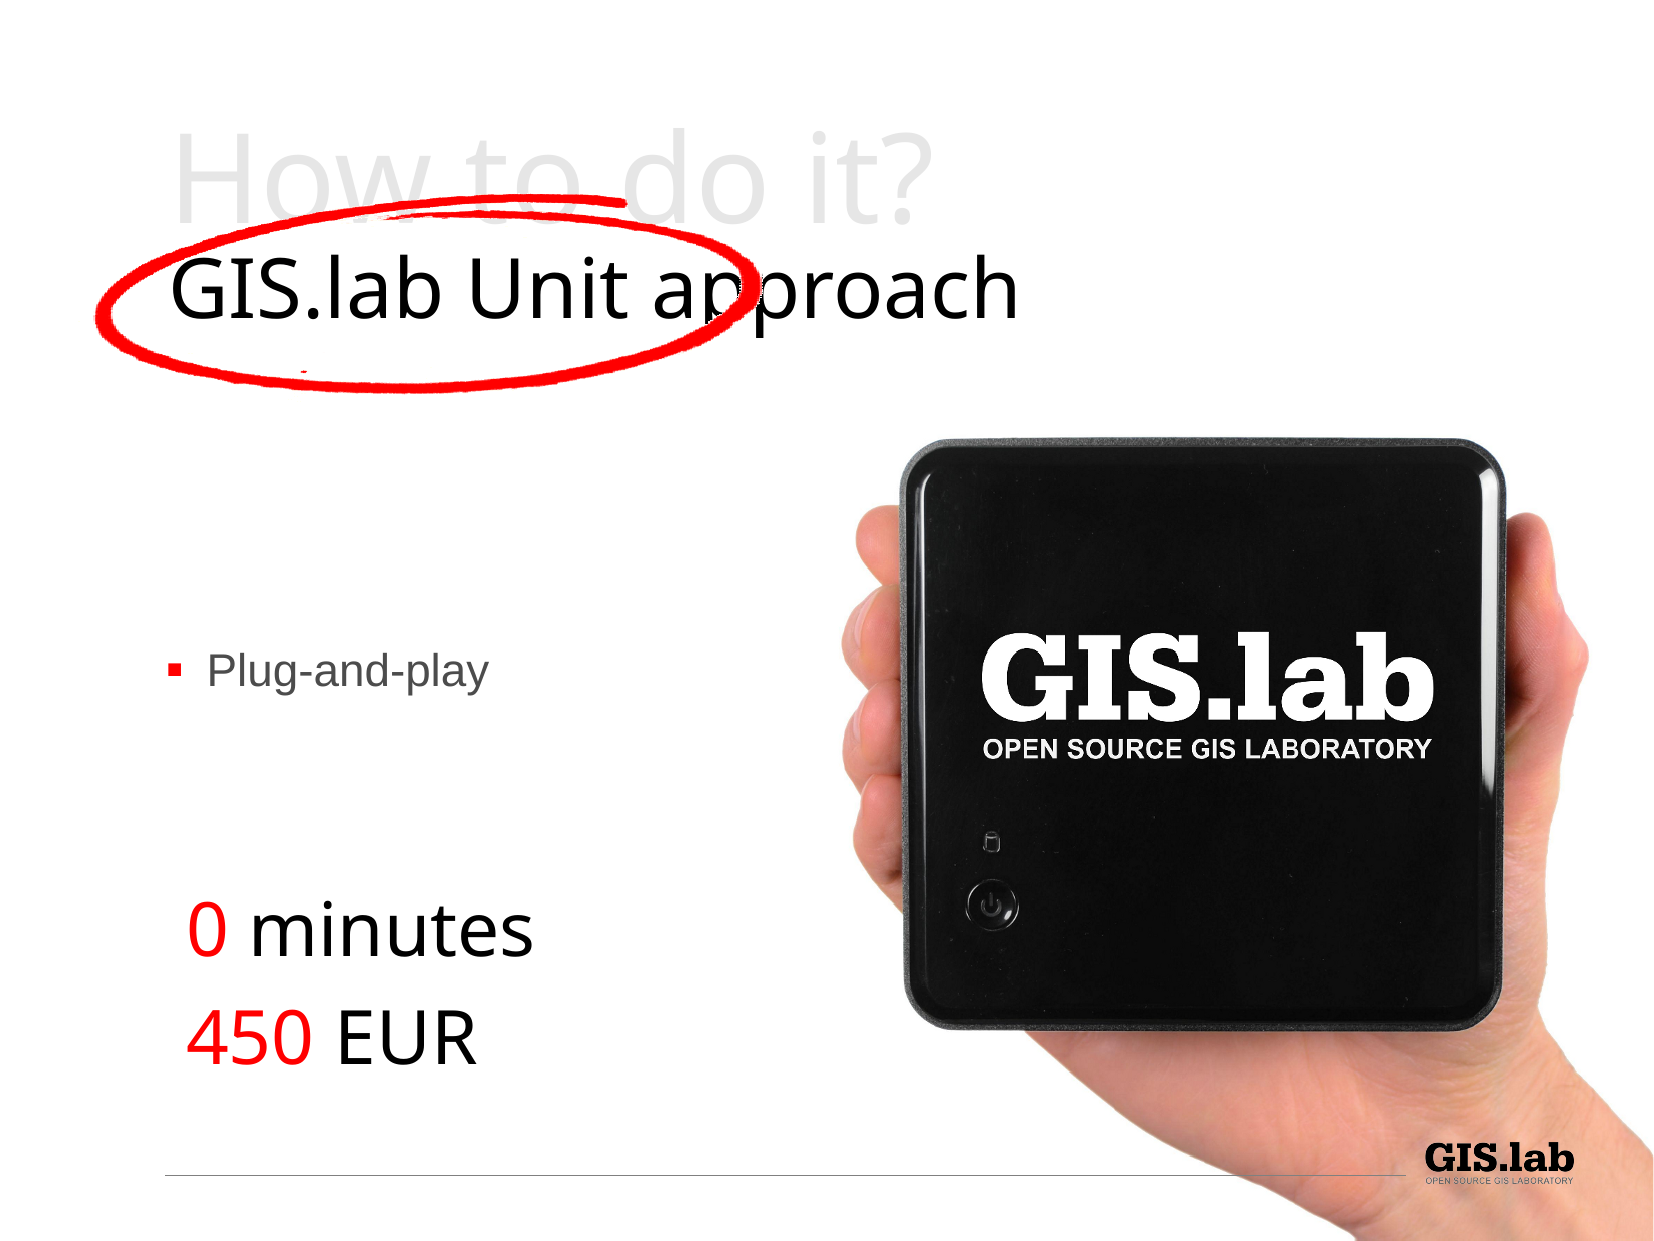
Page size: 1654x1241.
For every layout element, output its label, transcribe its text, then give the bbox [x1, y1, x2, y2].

text_box Plug-and-play [153, 637, 505, 704]
picture [70, 183, 1654, 1241]
text_box 0 minutes 450 EUR [171, 868, 631, 1102]
text_box GIS.lab Unit approach [780, 222, 1184, 355]
text_box How to do it? [153, 82, 1134, 222]
